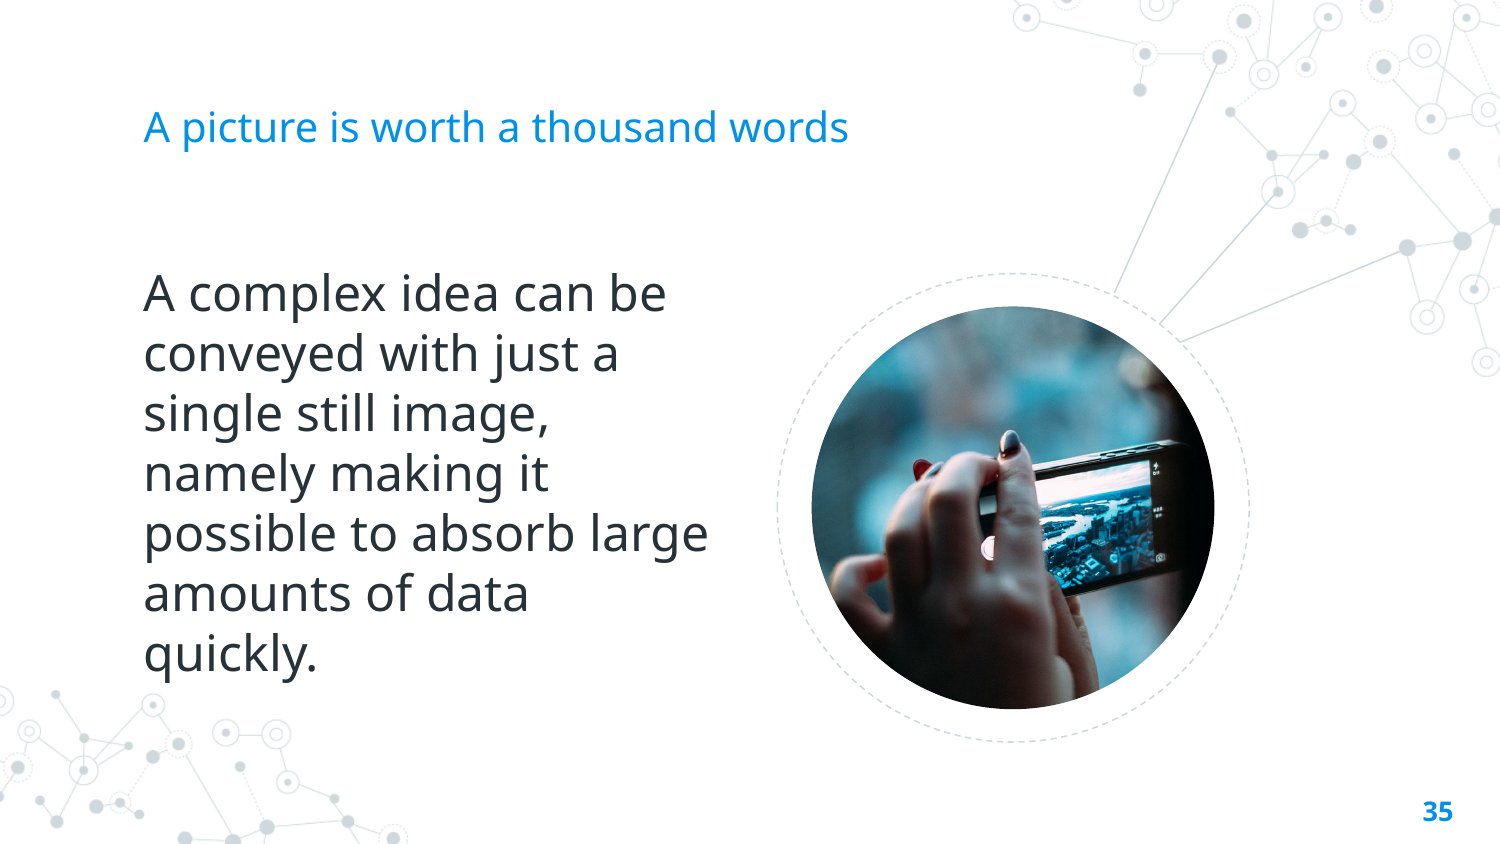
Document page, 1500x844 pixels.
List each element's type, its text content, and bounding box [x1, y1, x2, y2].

text_box A complex idea can be conveyed with just a single still image, namely making it possible to absorb large amounts of data quickly. [128, 246, 728, 609]
text_box [811, 306, 1215, 710]
text_box A picture is worth a thousand words [128, 50, 1371, 166]
picture [0, 0, 1500, 844]
text_box <number> [1378, 779, 1469, 844]
